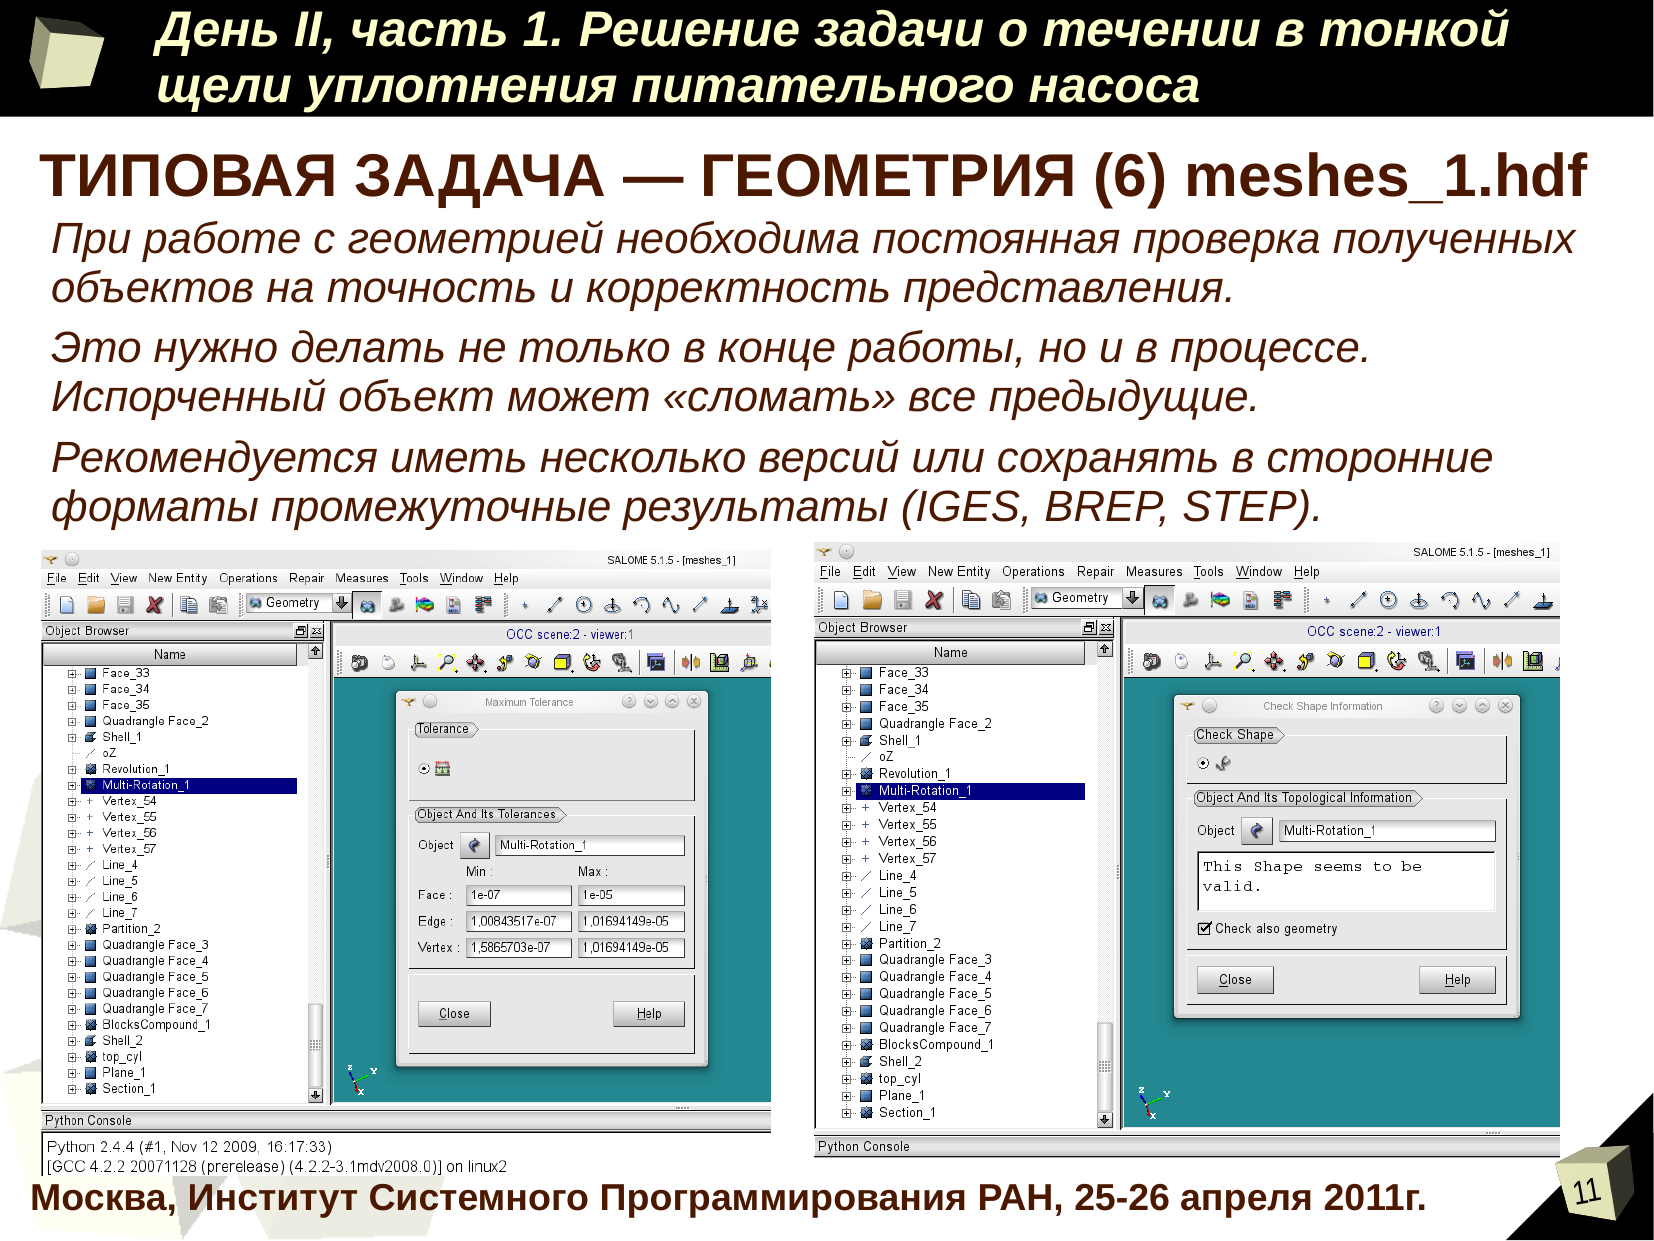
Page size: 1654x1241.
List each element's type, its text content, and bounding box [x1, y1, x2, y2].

picture [464, 1193, 472, 1198]
picture [814, 542, 1560, 1158]
text_box При работе с геометрией необходима постоянная проверка полученных объектов на точность и корректность представления. Это нужно делать не только в конце работы, но и в процессе. Испорченный объект может «сломать» все предыдущие. Рекомендуется иметь несколько версий или сохранять в сторонние форматы промежуточные результаты (IGES, BREP, STEP). [36, 206, 1595, 538]
picture [0, 550, 771, 1241]
text_box ТИПОВАЯ ЗАДАЧА — ГЕОМЕТРИЯ (6) meshes_1.hdf [24, 134, 1625, 225]
